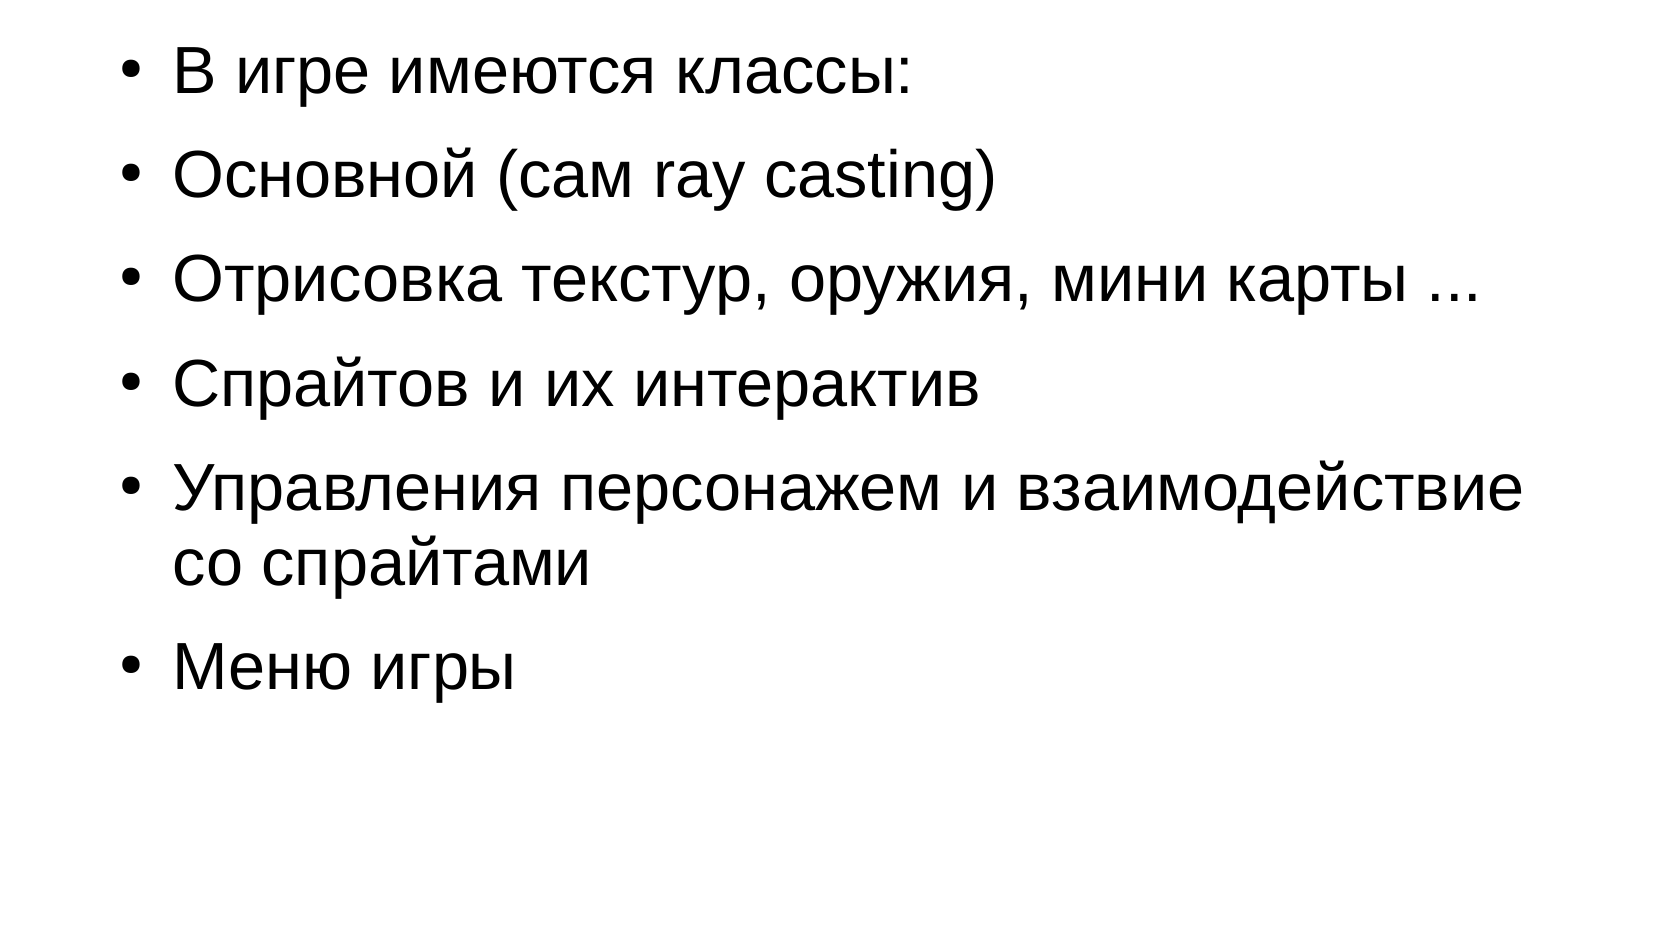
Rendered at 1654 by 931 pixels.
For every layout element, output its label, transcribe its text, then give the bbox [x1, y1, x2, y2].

list В игре имеются классы: Основной (сам ray casting) Отрисовка текстур, оружия, мини карты ... Спрайтов и их интерактив Управления персонажем и взаимодействие со спрайтами Меню игры [101, 32, 1590, 886]
